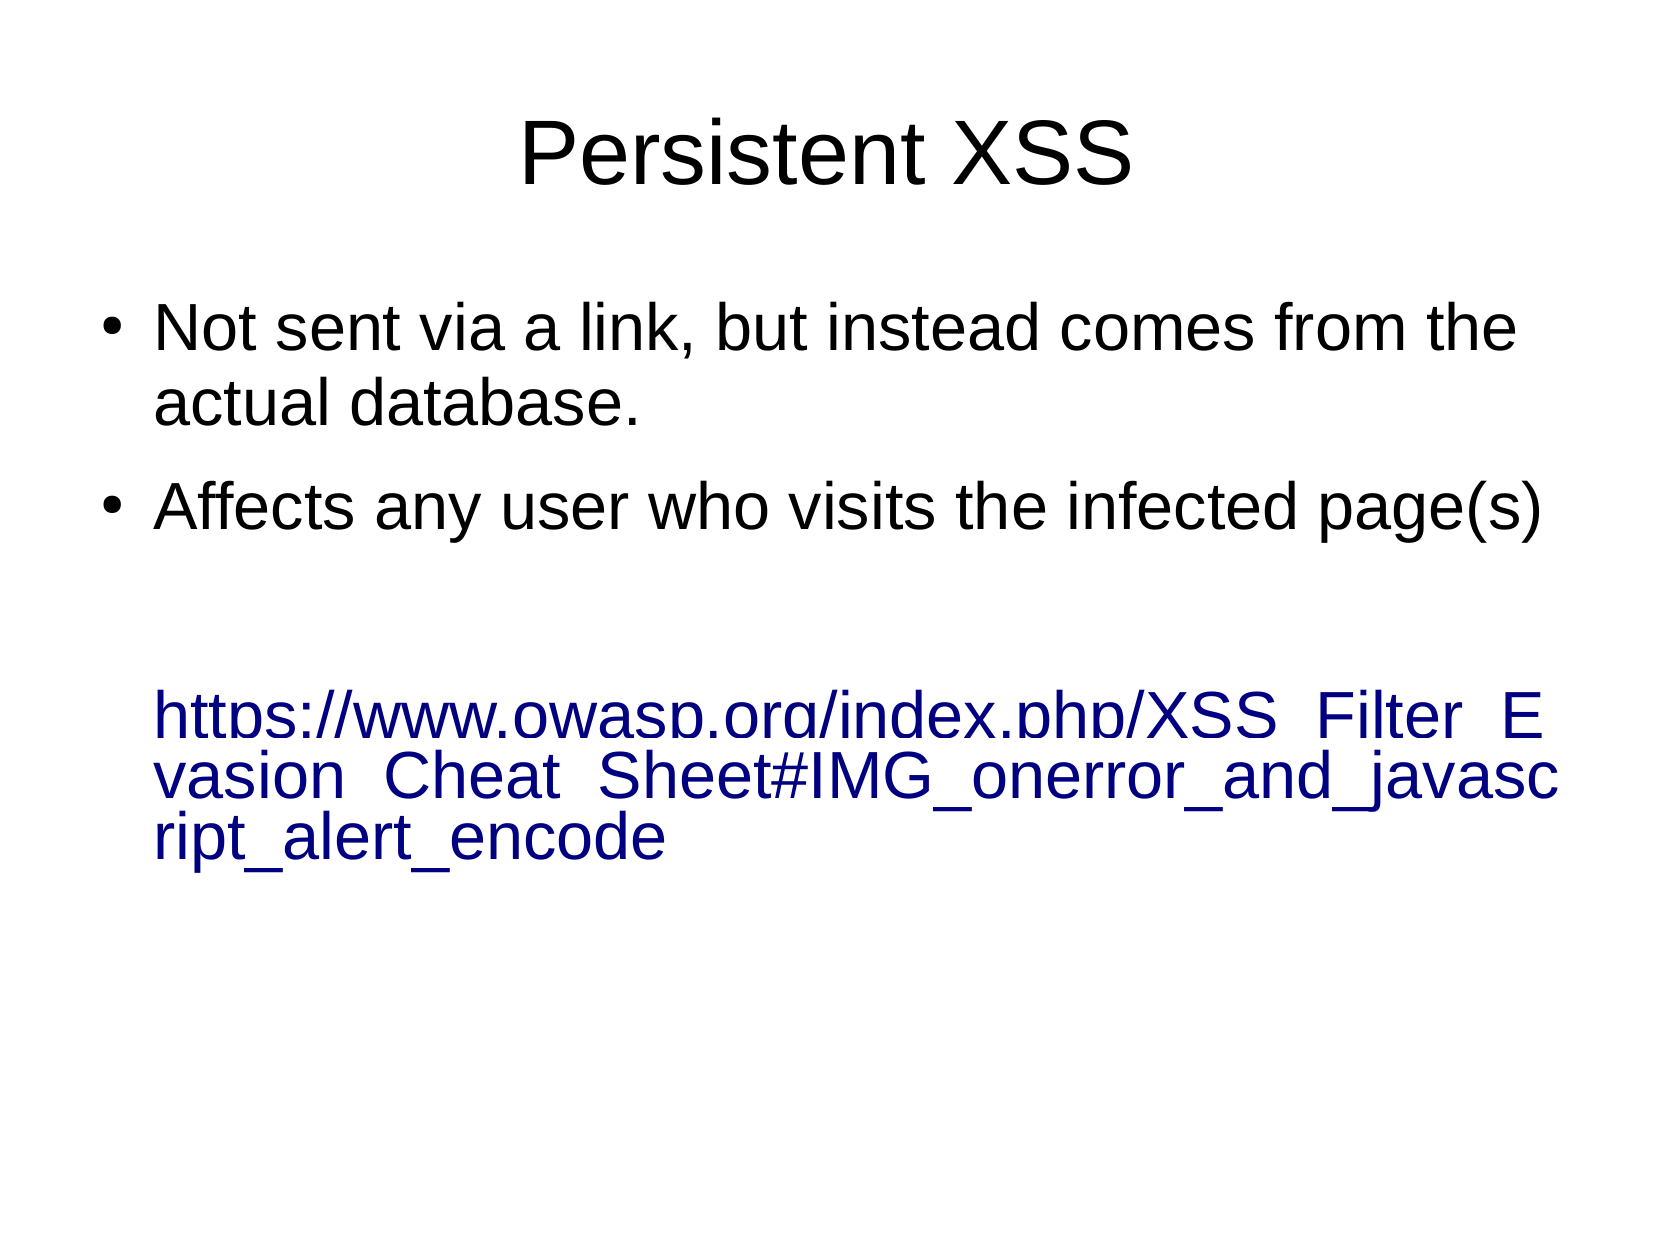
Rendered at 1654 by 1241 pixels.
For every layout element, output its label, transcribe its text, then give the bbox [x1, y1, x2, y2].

list Not sent via a link, but instead comes from the actual database. Affects any user who visits the infected page(s) https://www.owasp.org/index.php/XSS_Filter_Evasion_Cheat_Sheet#IMG_onerror_and_javascript_alert_encode [82, 290, 1571, 1010]
title Persistent XSS [82, 49, 1571, 257]
